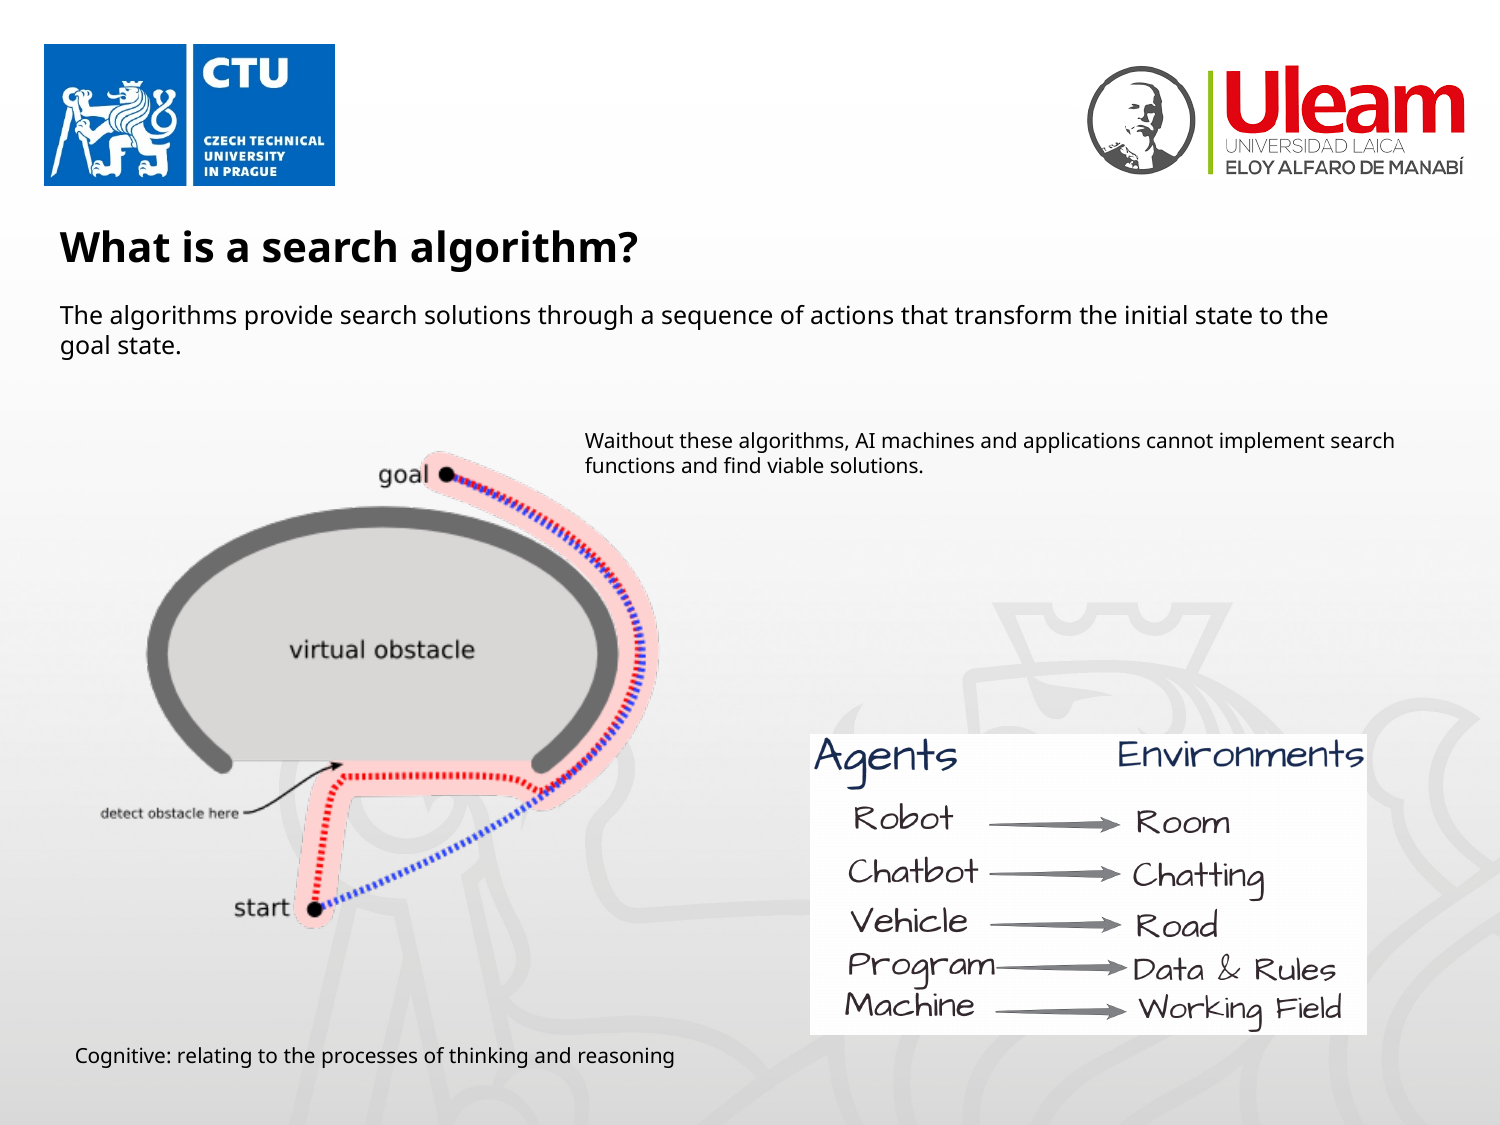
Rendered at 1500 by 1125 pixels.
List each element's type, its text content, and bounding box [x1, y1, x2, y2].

title What is a search algorithm? [45, 212, 1006, 292]
text_box The algorithms provide search solutions through a sequence of actions that transform the initial state to the goal state. [45, 292, 1352, 368]
picture [0, 0, 1500, 1125]
text_box Waithout these algorithms, AI machines and applications cannot implement search functions and find viable solutions. [570, 420, 1458, 485]
text_box Cognitive: relating to the processes of thinking and reasoning [60, 1035, 796, 1100]
